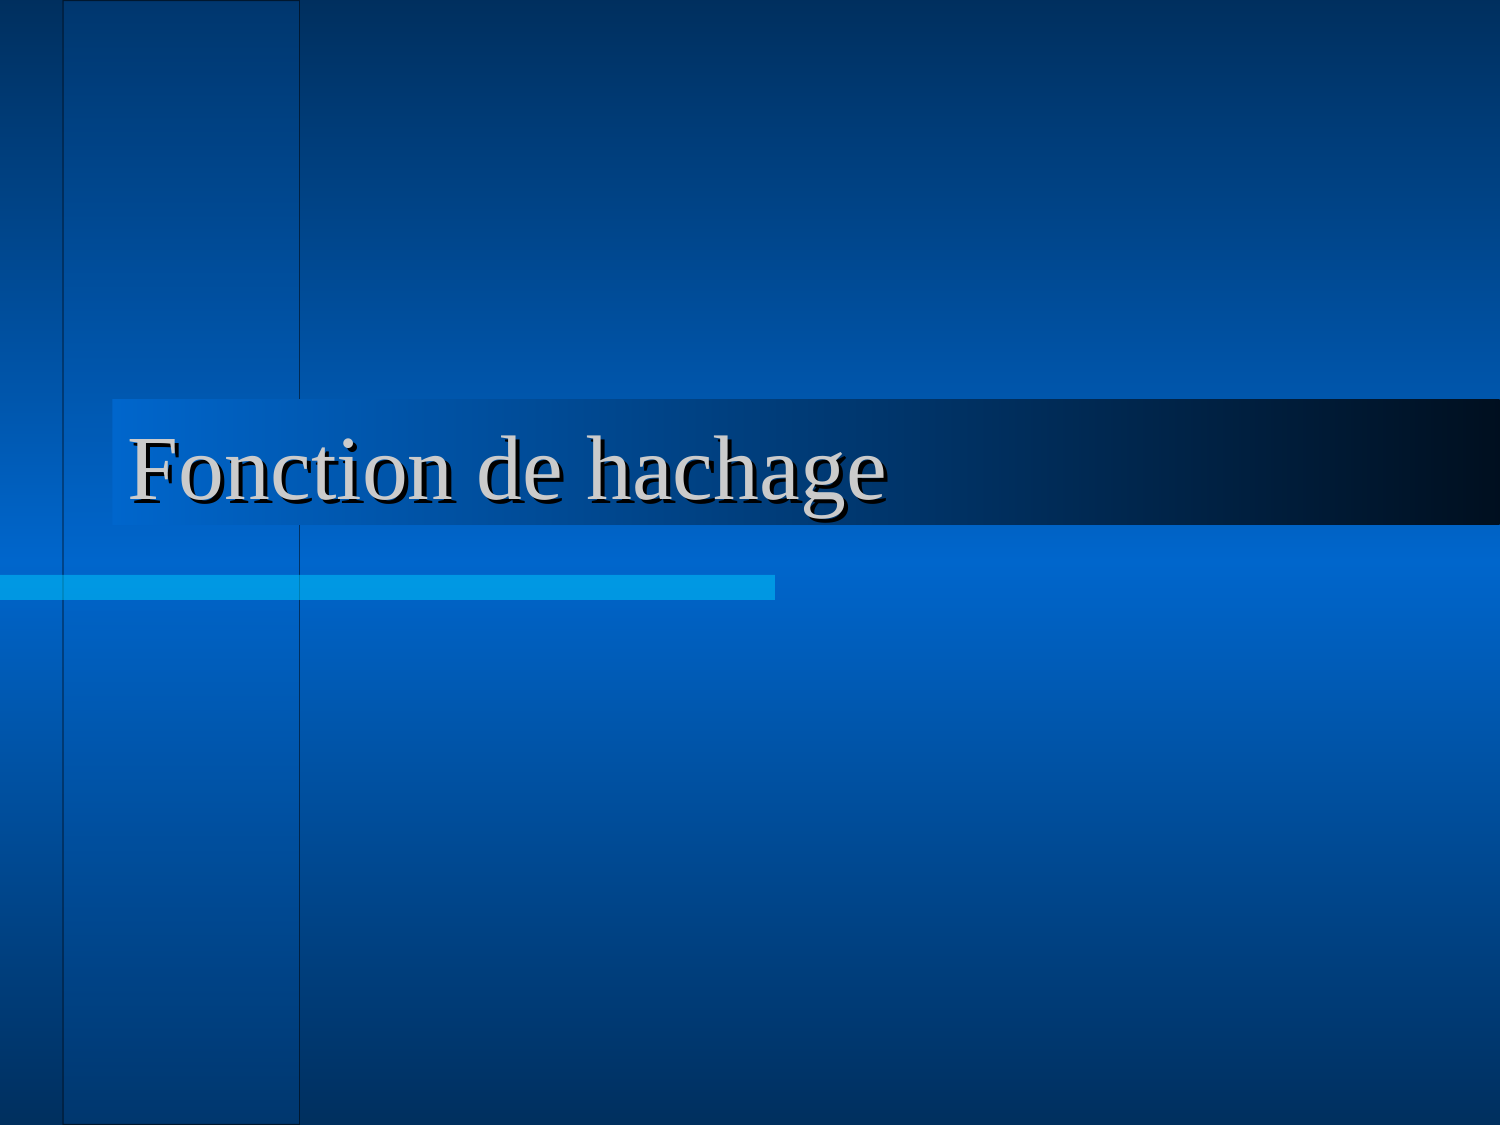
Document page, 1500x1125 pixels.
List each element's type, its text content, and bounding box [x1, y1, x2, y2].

title Fonction de hachage [112, 374, 1388, 563]
